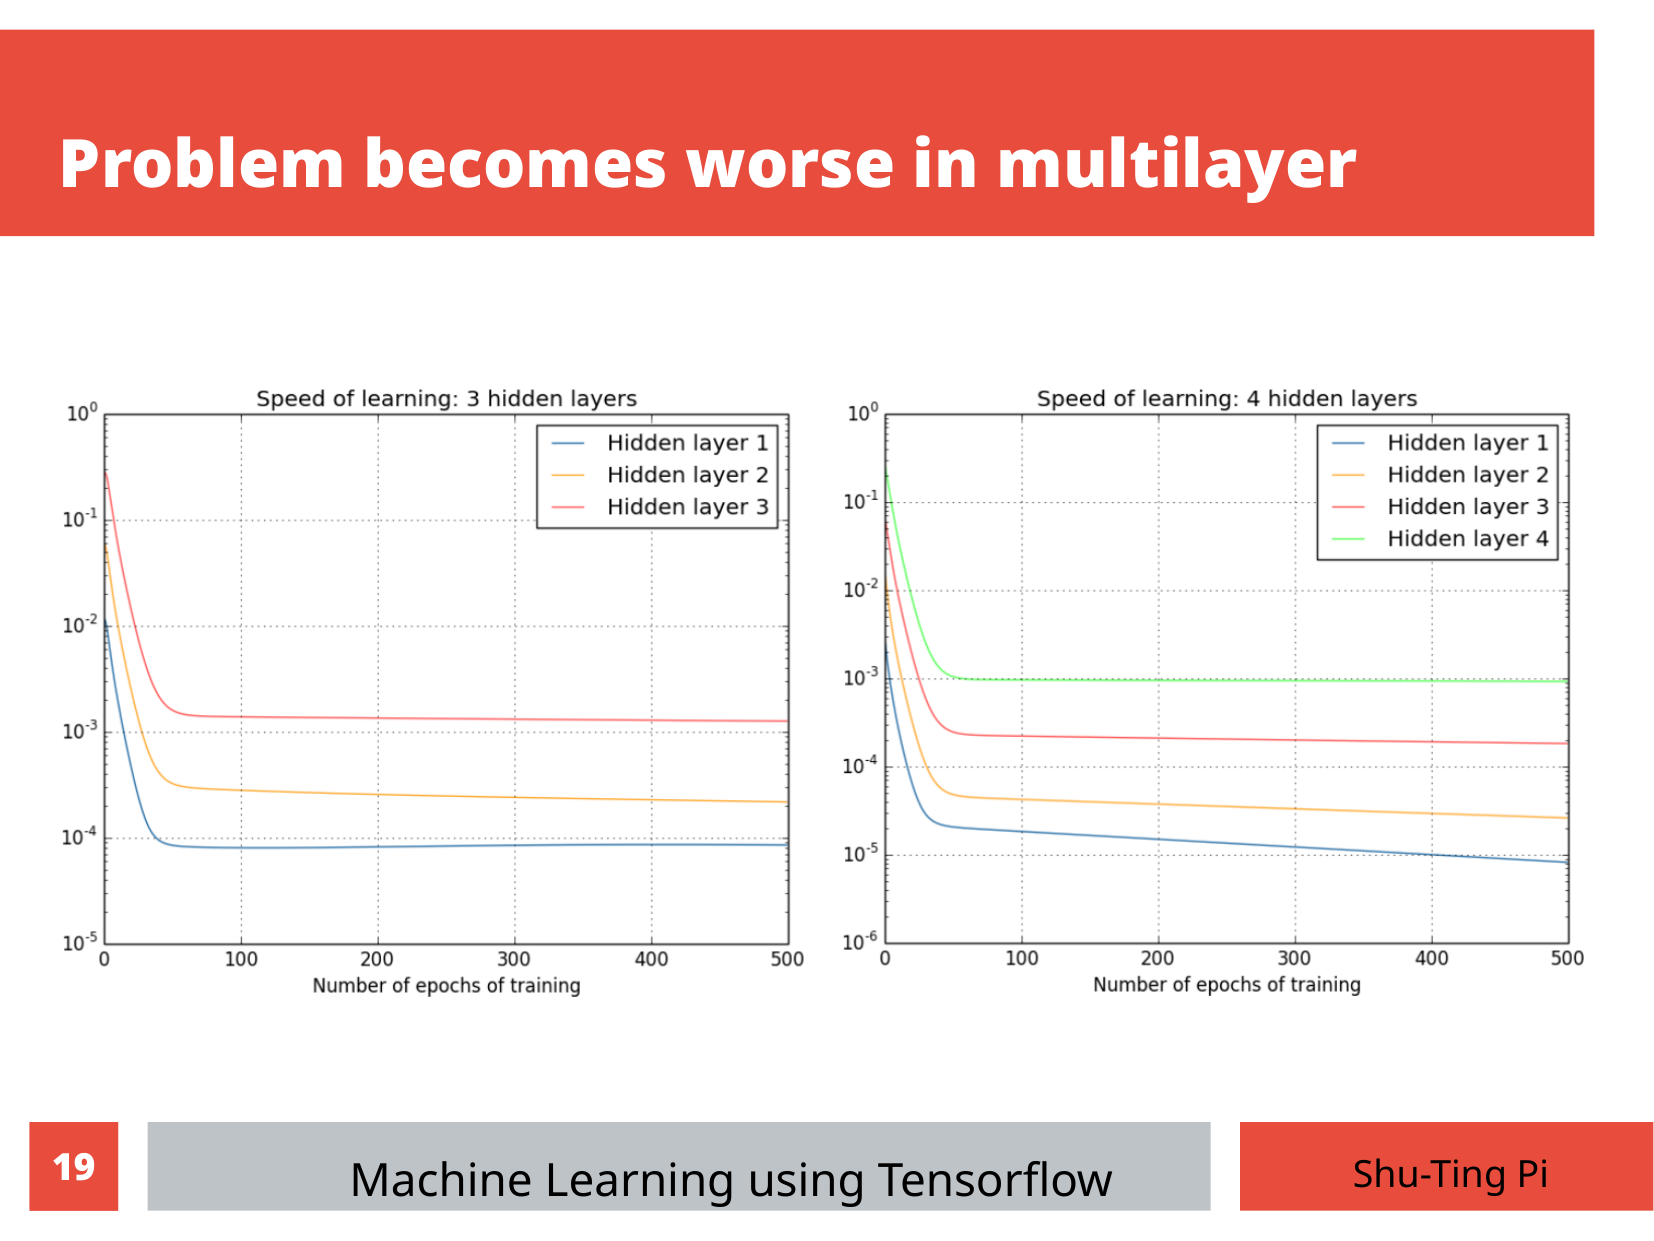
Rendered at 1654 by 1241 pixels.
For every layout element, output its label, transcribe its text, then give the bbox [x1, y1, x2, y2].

text_box Shu-Ting Pi [1338, 1140, 1573, 1203]
picture [35, 379, 1599, 1007]
title Problem becomes worse in multilayer [59, 59, 1595, 207]
text_box Machine Learning using Tensorflow [334, 1139, 1220, 1241]
